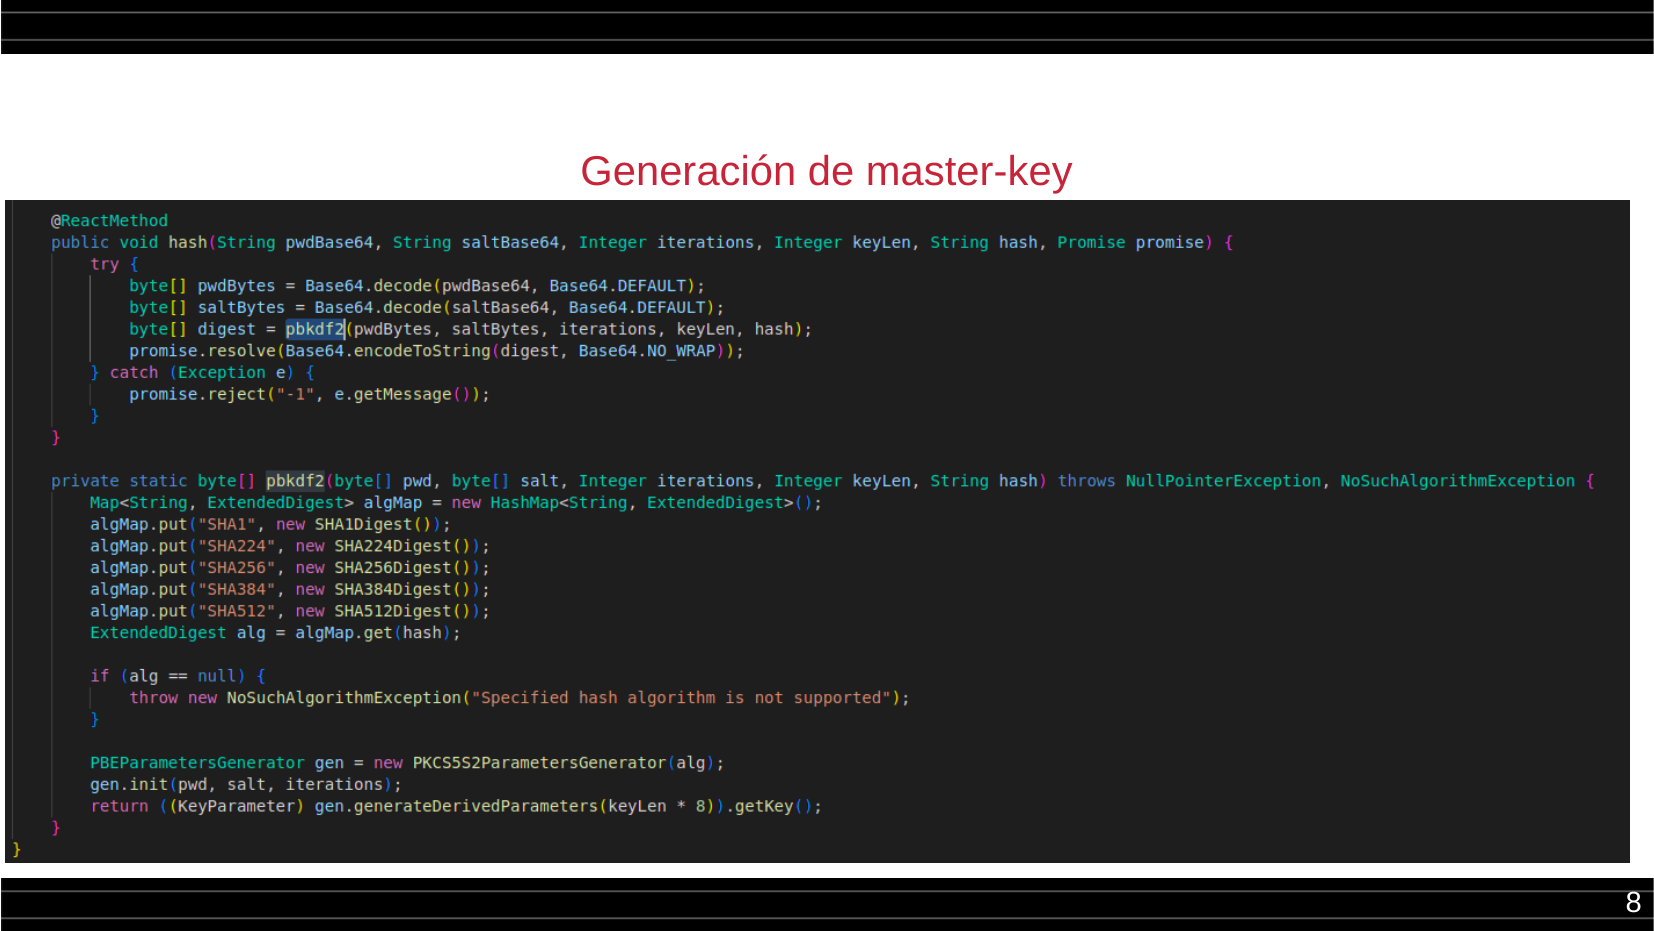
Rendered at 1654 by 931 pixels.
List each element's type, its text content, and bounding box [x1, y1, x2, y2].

picture [1, 878, 1654, 931]
picture [1, 0, 1654, 54]
picture [5, 200, 1630, 863]
title Generación de master-key [82, 92, 1571, 200]
